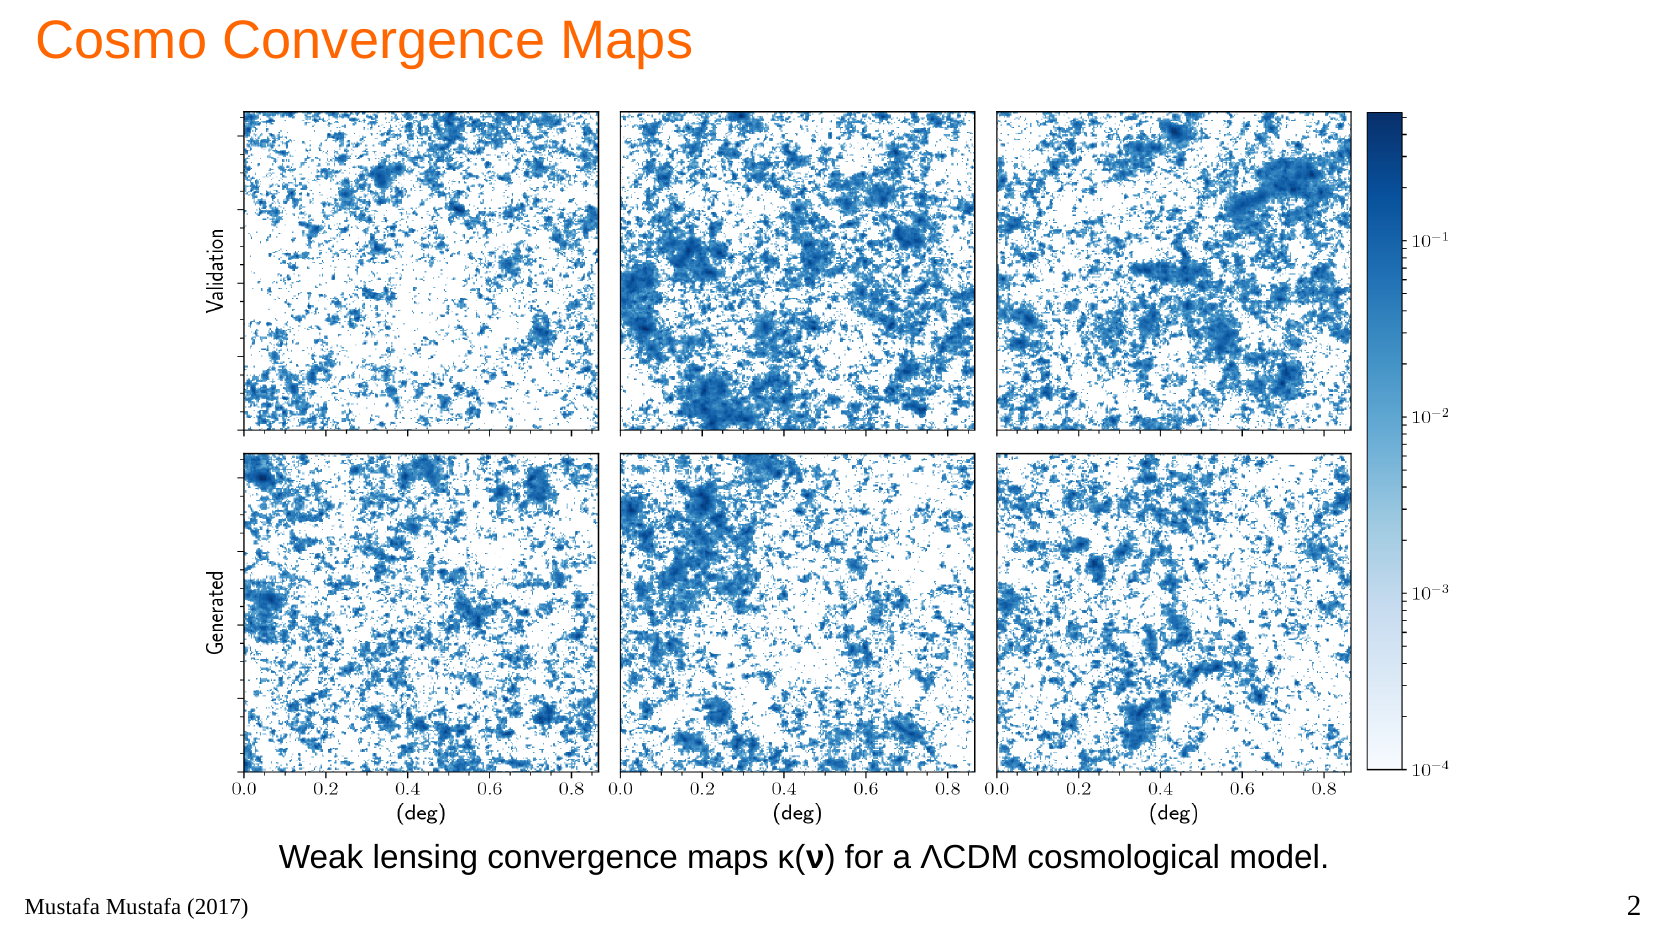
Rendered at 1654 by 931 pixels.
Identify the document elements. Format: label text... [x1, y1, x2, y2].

picture [196, 97, 1458, 833]
text_box Weak lensing convergence maps κ(ν) for a ΛCDM cosmological model. [264, 830, 1345, 883]
title Cosmo Convergence Maps [35, 9, 1636, 71]
